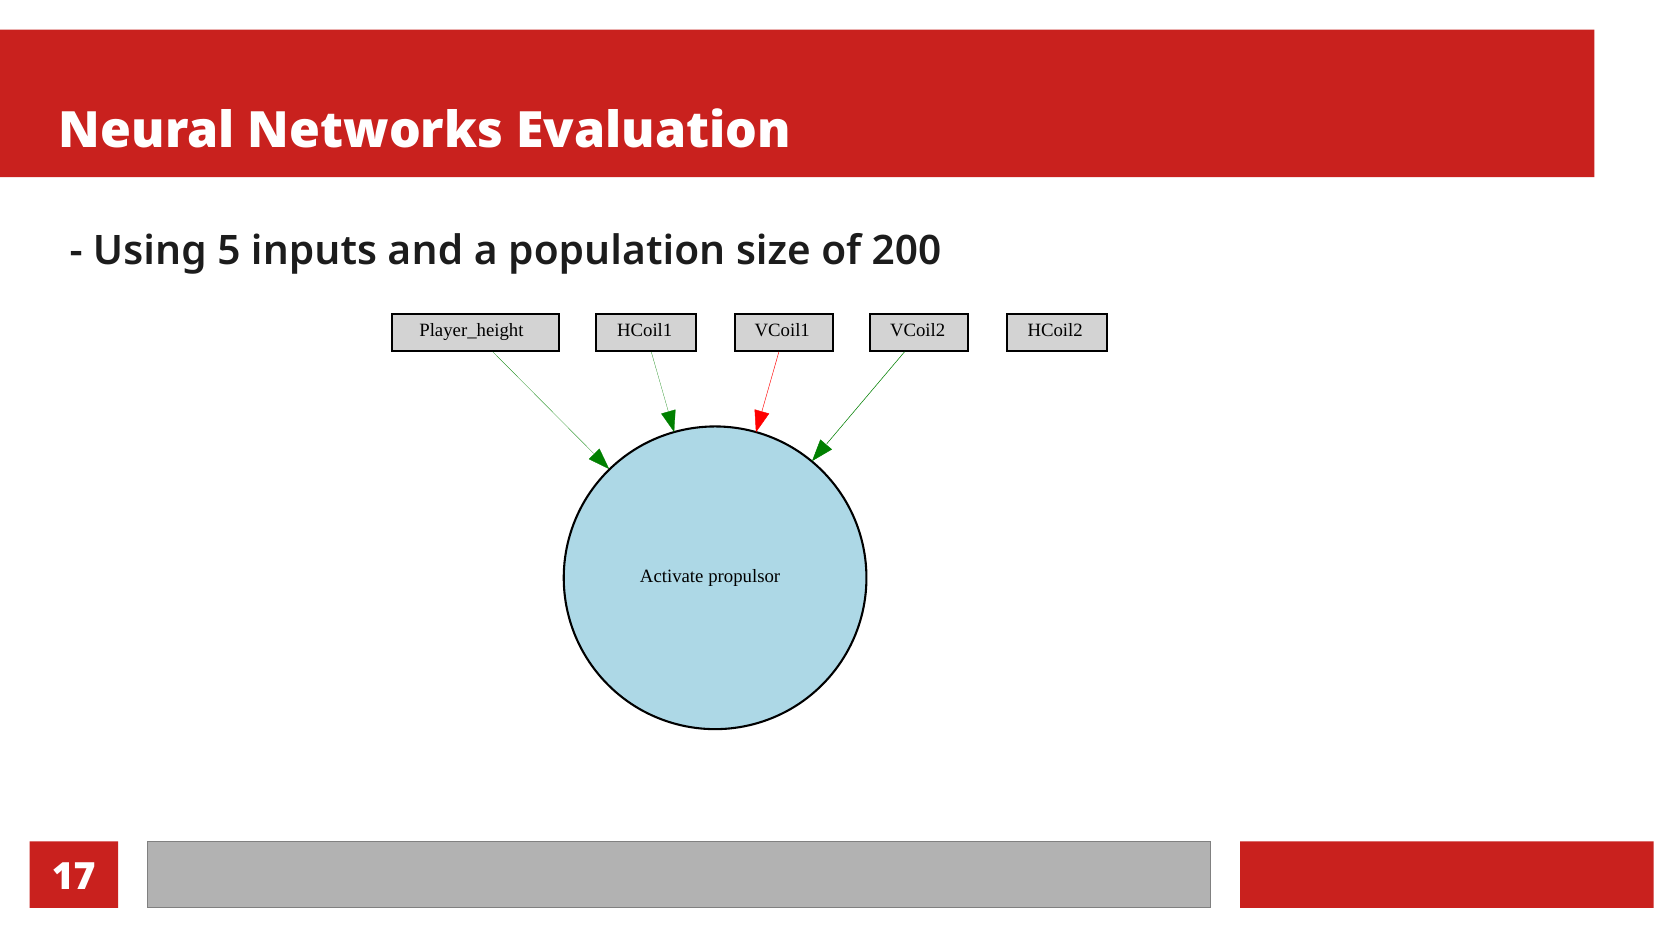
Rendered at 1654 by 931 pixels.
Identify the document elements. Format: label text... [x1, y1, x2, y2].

title Neural Networks Evaluation [59, 44, 1595, 163]
picture [383, 304, 1116, 739]
list - Using 5 inputs and a population size of 200 [59, 221, 1388, 532]
